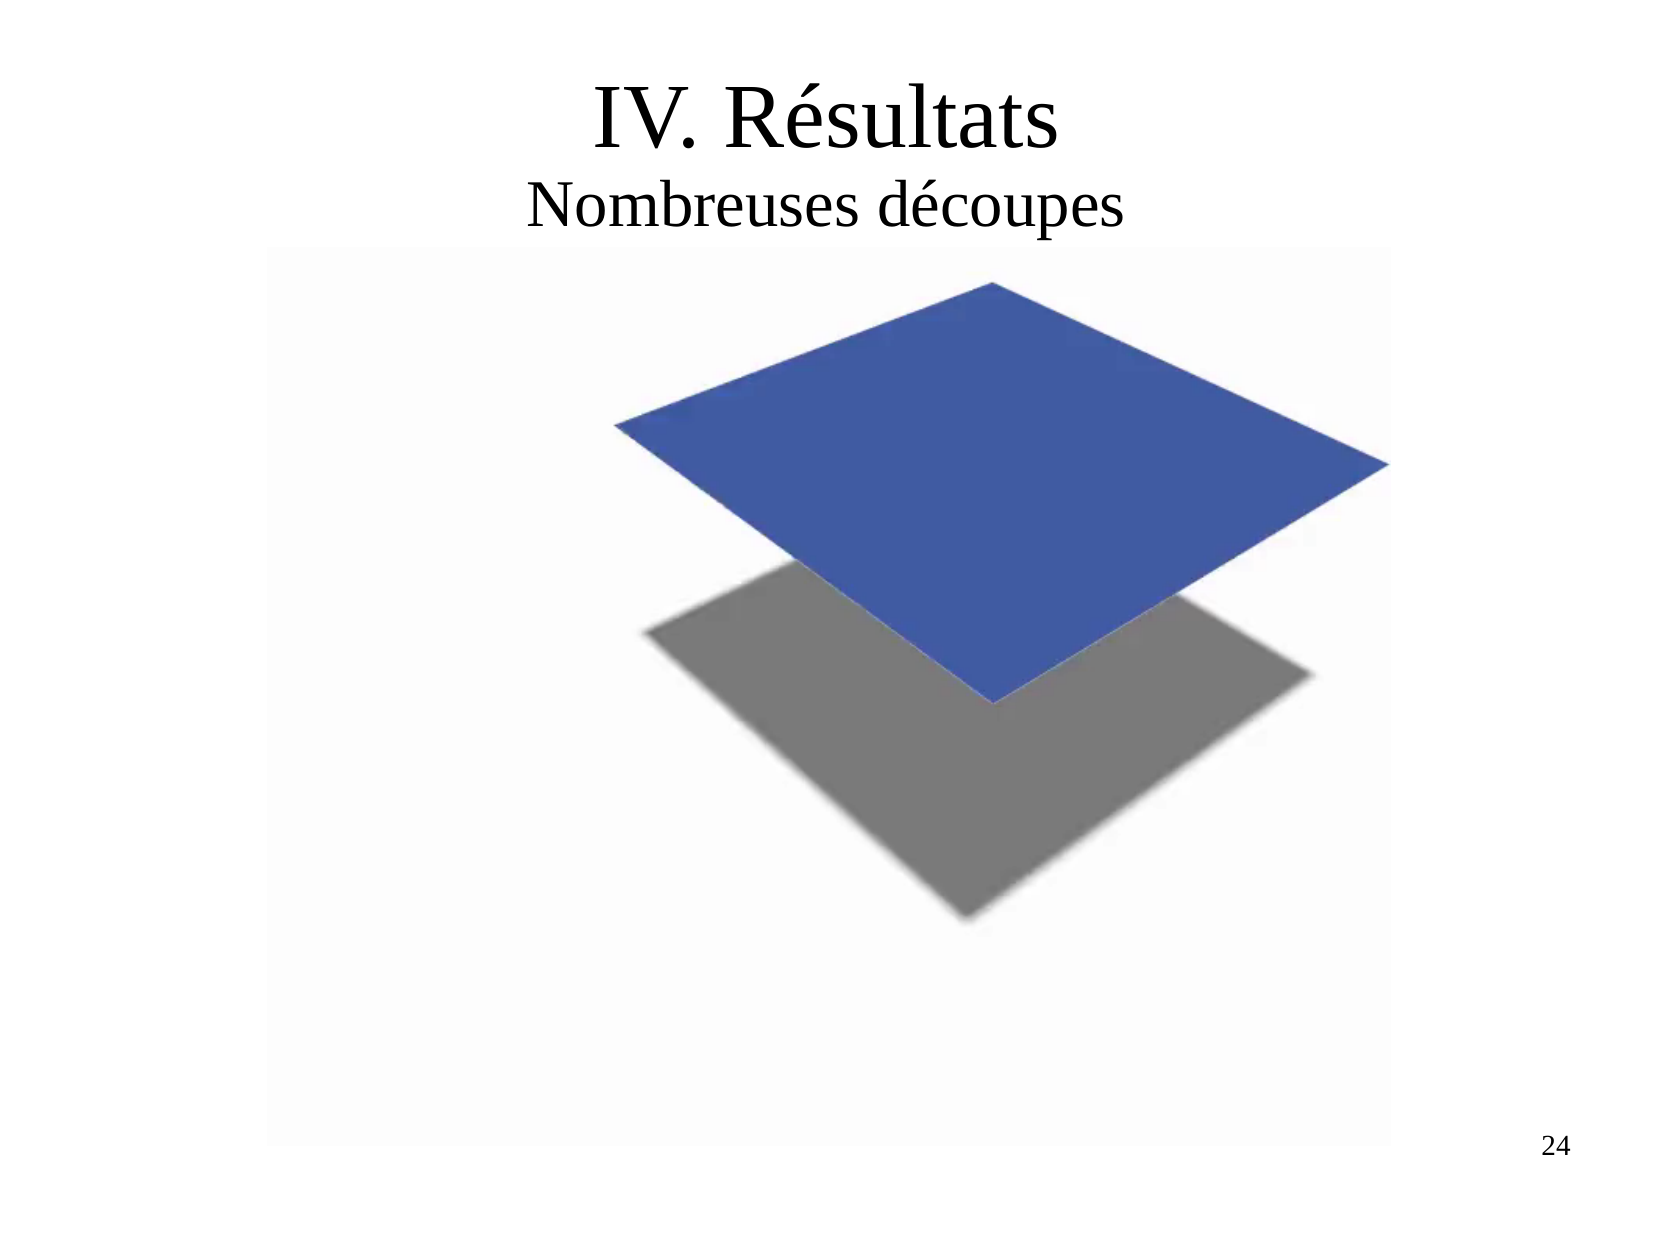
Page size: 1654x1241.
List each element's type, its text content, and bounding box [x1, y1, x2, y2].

title IV. Résultats Nombreuses découpes [82, 49, 1571, 257]
text_box [266, 246, 1392, 1147]
